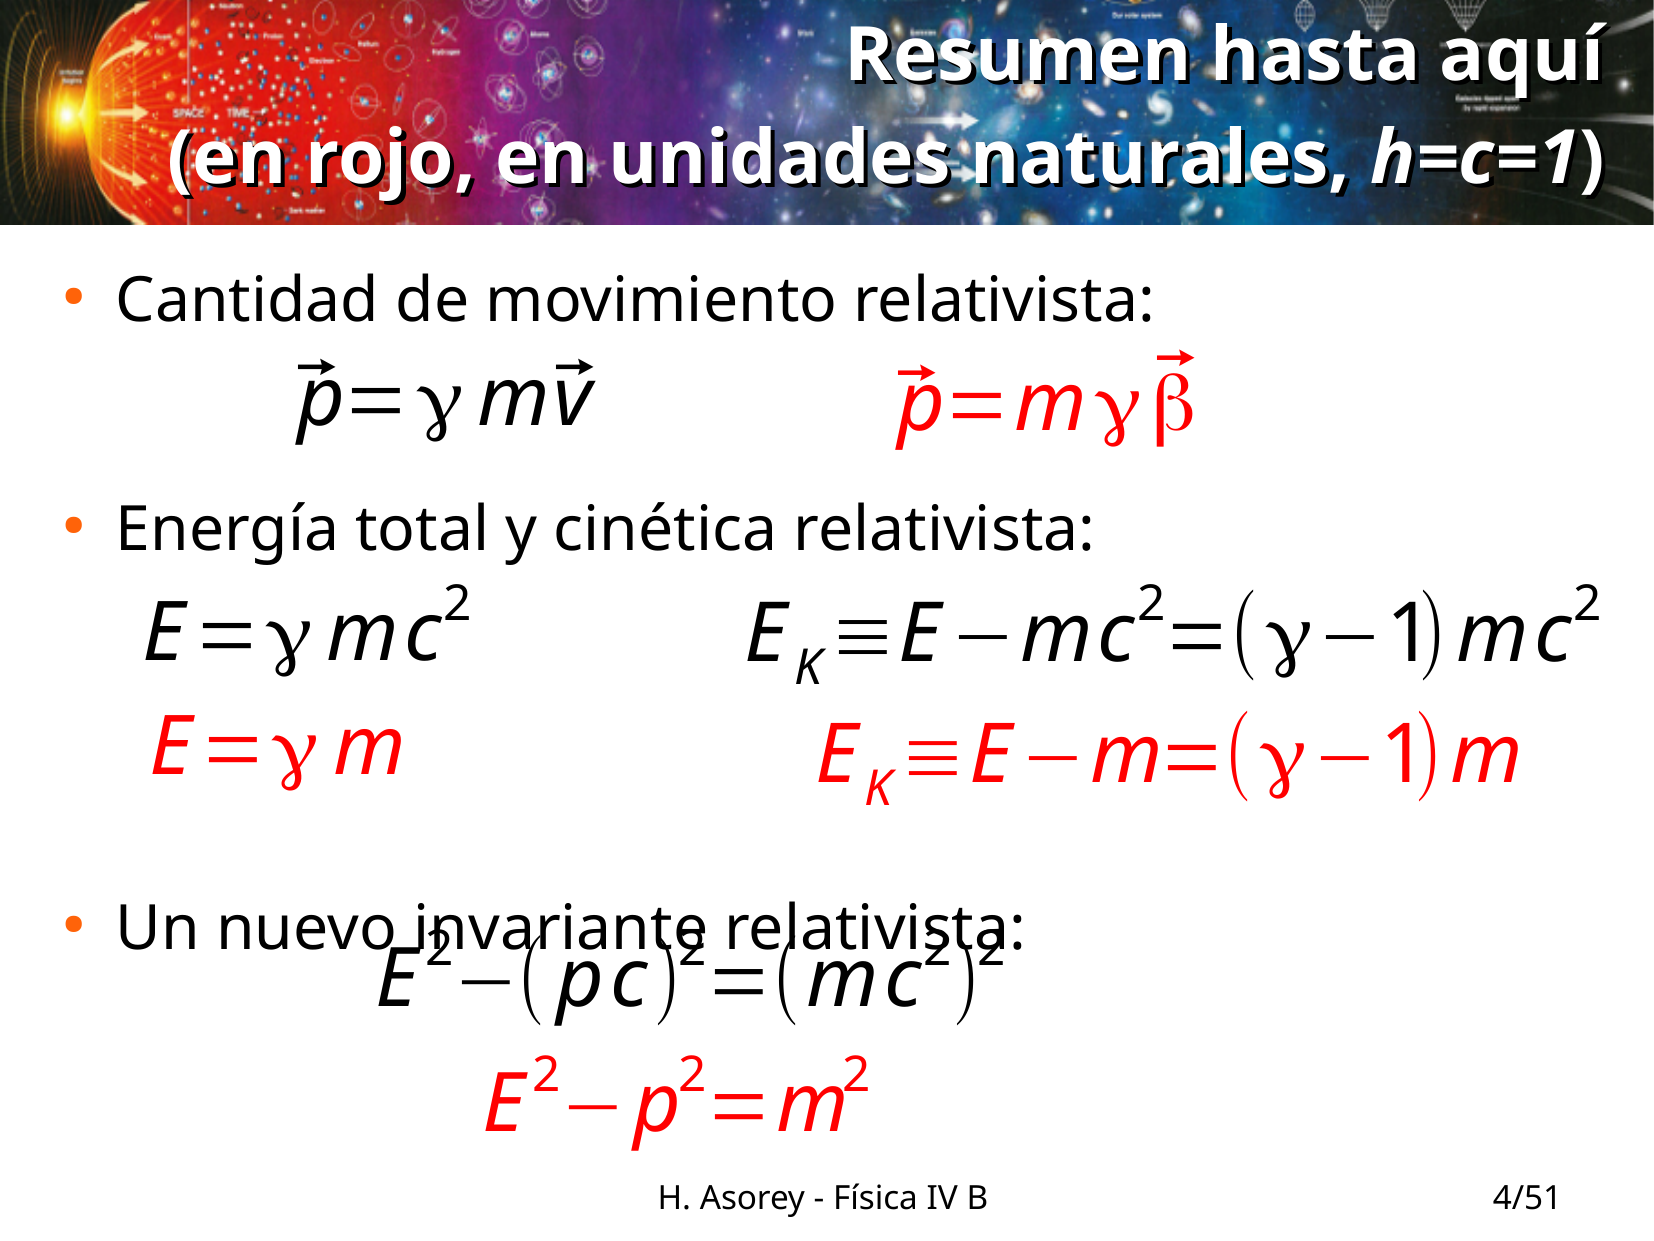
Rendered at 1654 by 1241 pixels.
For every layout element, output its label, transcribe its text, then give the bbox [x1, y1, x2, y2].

chart [135, 572, 476, 682]
chart [736, 572, 1606, 698]
chart [285, 345, 604, 446]
list Cantidad de movimiento relativista: Energía total y cinética relativista: Un nuevo invariante relativista: [45, 255, 1606, 1156]
picture [0, 0, 1654, 225]
chart [141, 695, 406, 796]
chart [474, 1043, 875, 1153]
chart [885, 345, 1205, 452]
chart [807, 702, 1524, 819]
chart [367, 917, 1010, 1031]
title Resumen hasta aquí (en rojo, en unidades naturales, h=c=1) [45, 11, 1606, 195]
